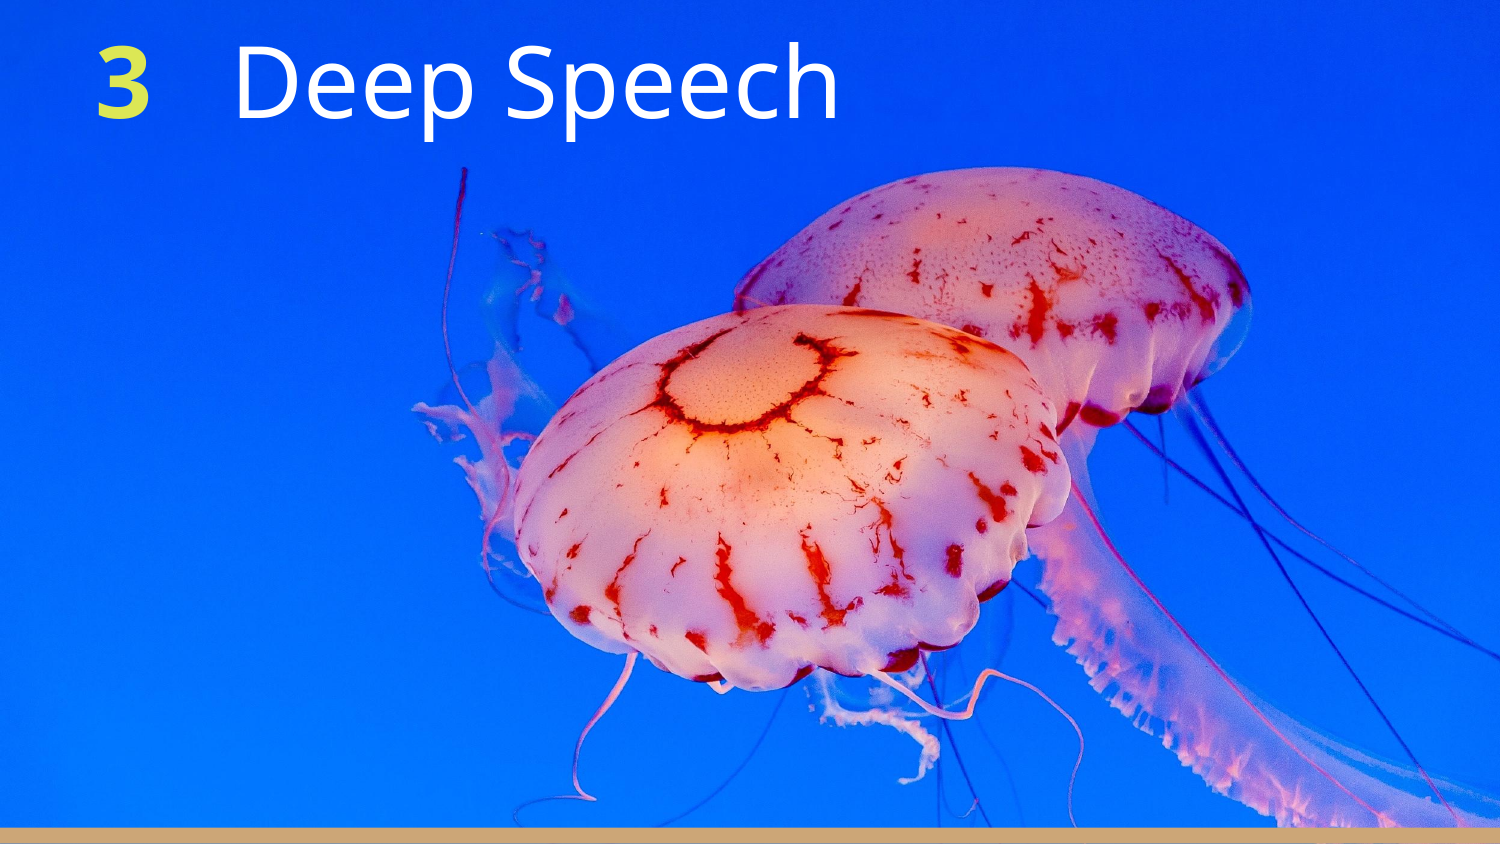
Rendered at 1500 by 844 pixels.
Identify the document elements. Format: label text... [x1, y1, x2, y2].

title 3 Deep Speech [80, 0, 1348, 415]
picture [0, 0, 1500, 827]
